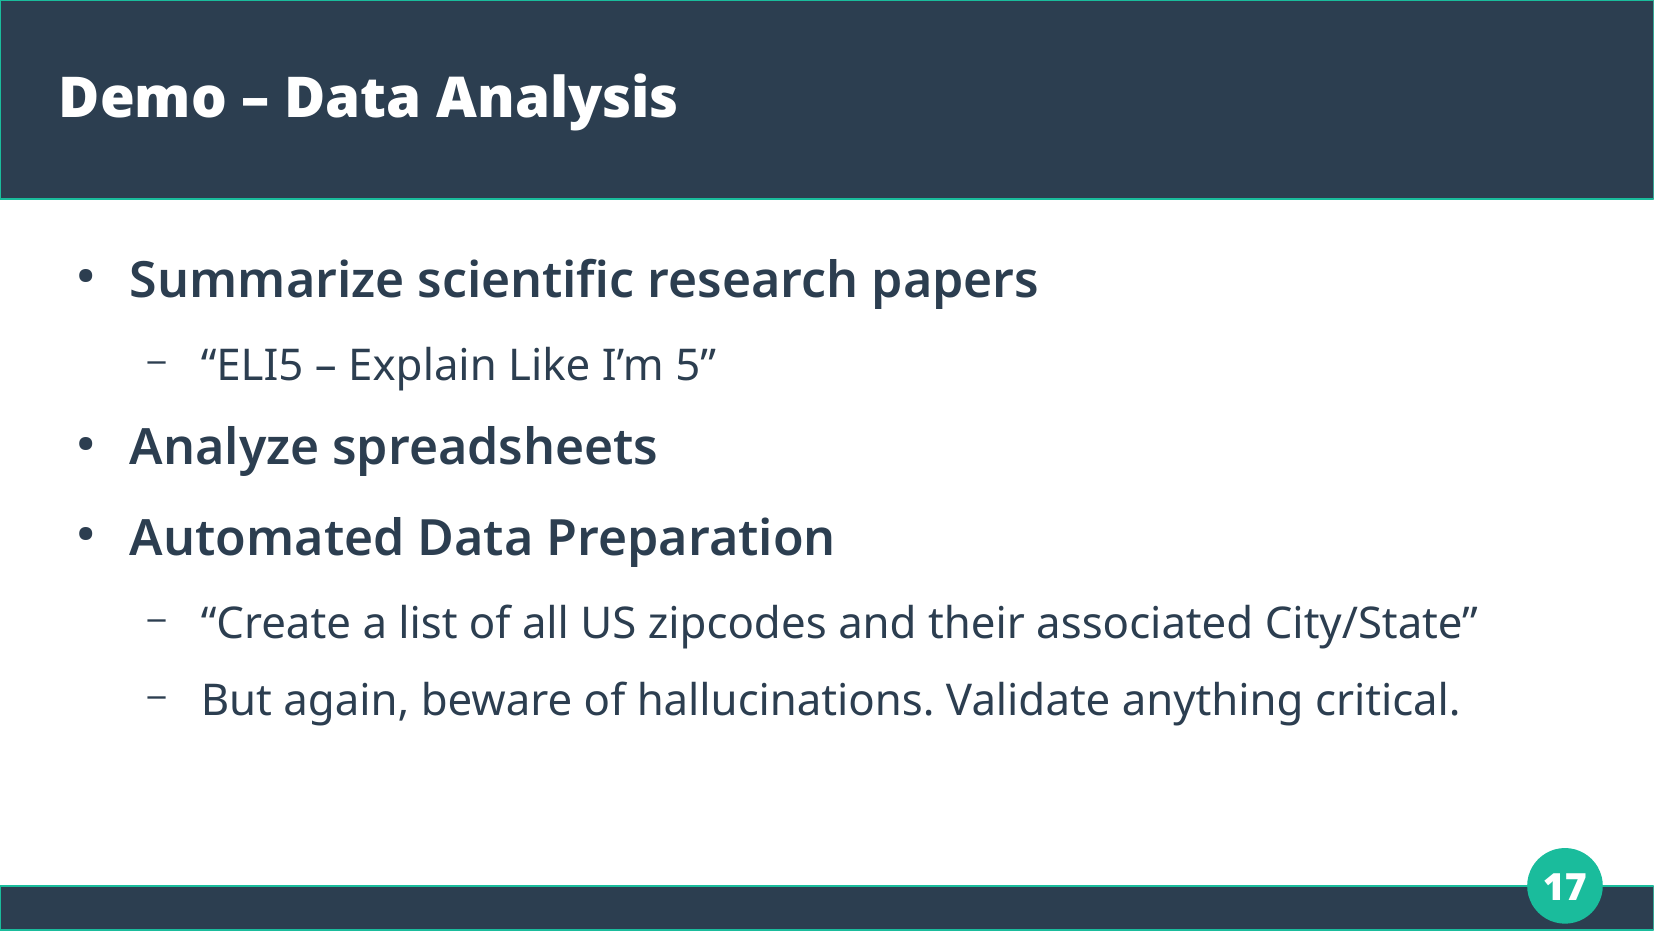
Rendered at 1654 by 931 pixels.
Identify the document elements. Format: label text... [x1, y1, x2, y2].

list Summarize scientific research papers “ELI5 – Explain Like I’m 5” Analyze spreadsheets Automated Data Preparation “Create a list of all US zipcodes and their associated City/State” But again, beware of hallucinations. Validate anything critical. [59, 243, 1595, 864]
title Demo – Data Analysis [59, 37, 1595, 156]
